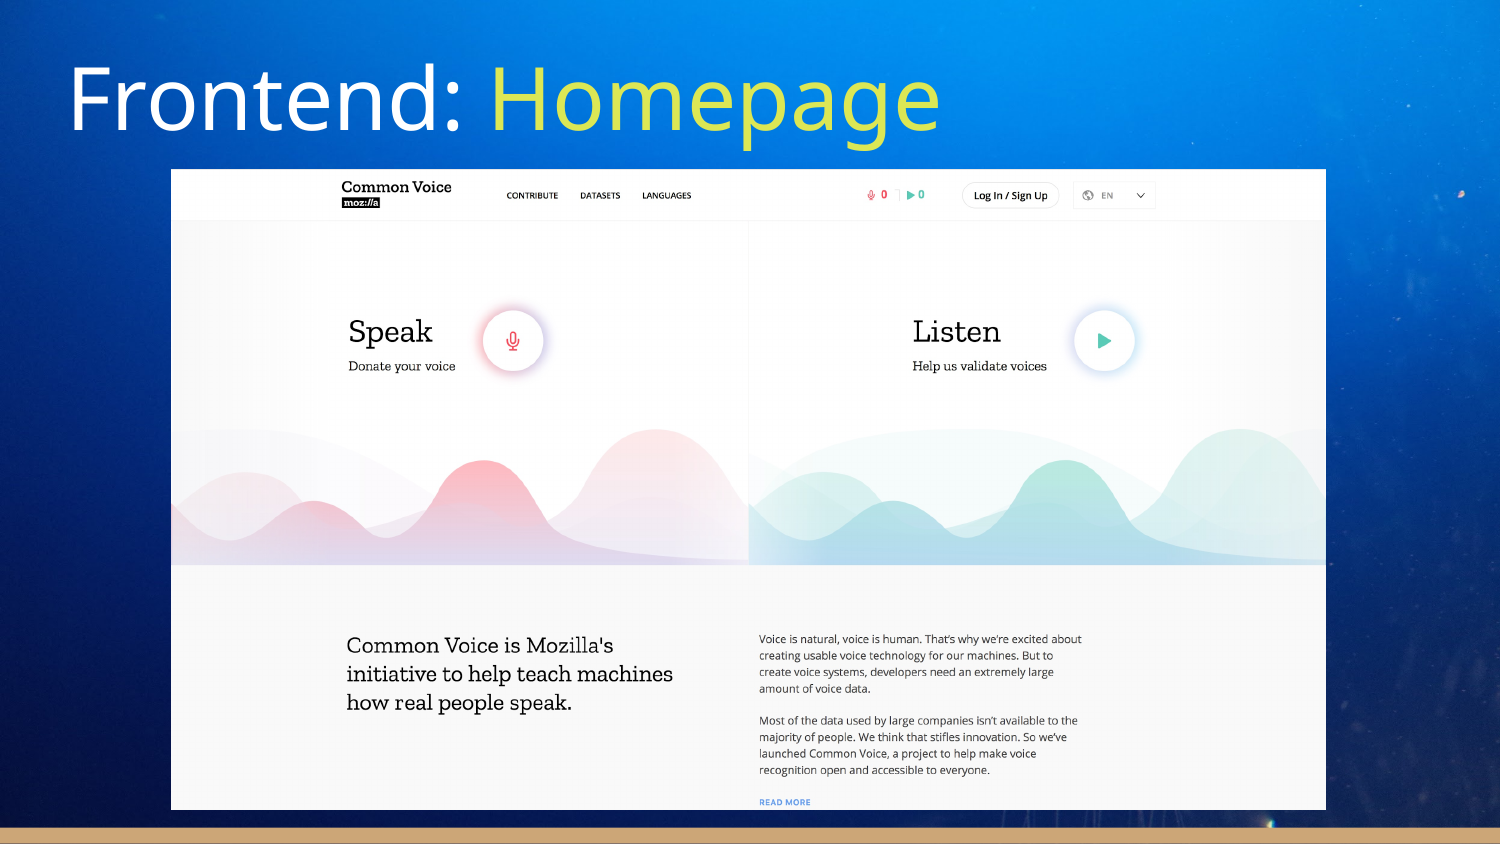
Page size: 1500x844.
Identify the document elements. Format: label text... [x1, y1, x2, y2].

picture [0, 0, 1500, 827]
title Frontend: Homepage [51, 38, 1449, 154]
